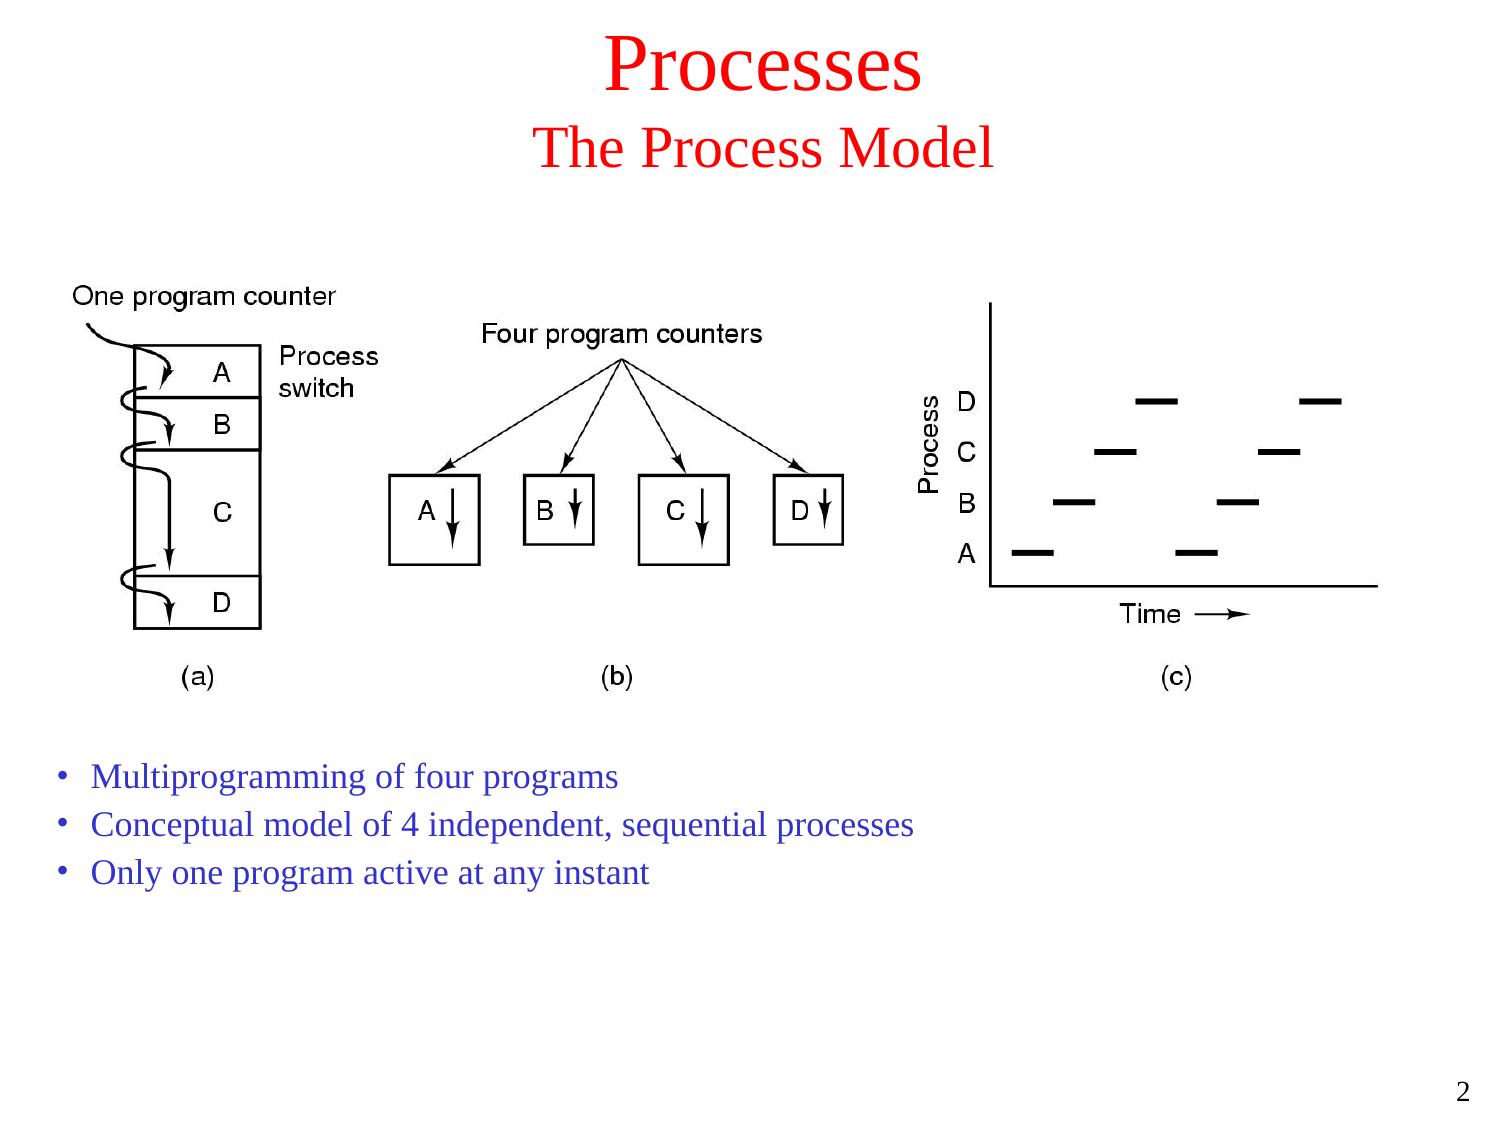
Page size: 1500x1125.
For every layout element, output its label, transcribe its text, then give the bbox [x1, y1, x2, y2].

text_box <number> [1404, 1064, 1486, 1125]
text_box Processes The Process Model [126, 0, 1402, 188]
picture [70, 272, 1383, 694]
text_box Multiprogramming of four programs Conceptual model of 4 independent, sequential processes Only one program active at any instant [41, 750, 1500, 901]
